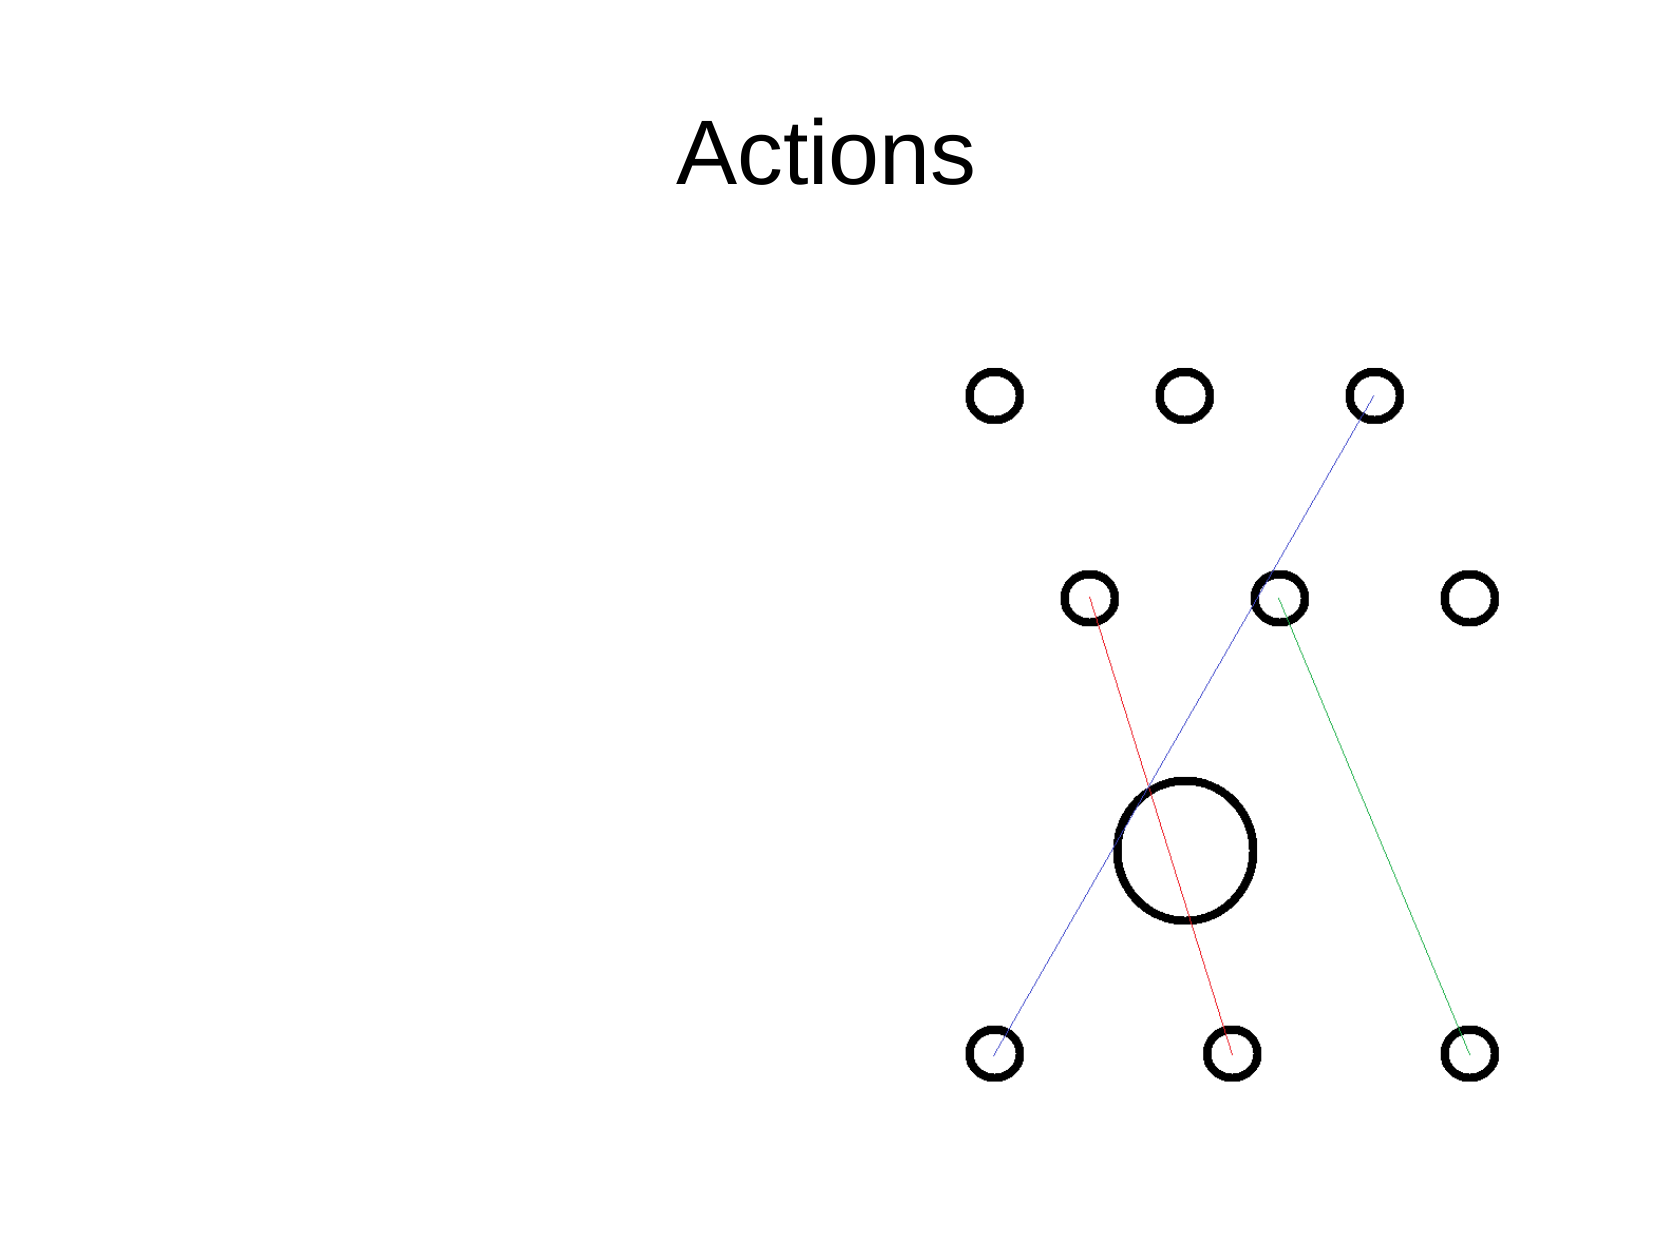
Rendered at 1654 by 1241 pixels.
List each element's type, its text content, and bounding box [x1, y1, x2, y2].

title Actions [82, 49, 1571, 257]
picture [896, 290, 1520, 1109]
